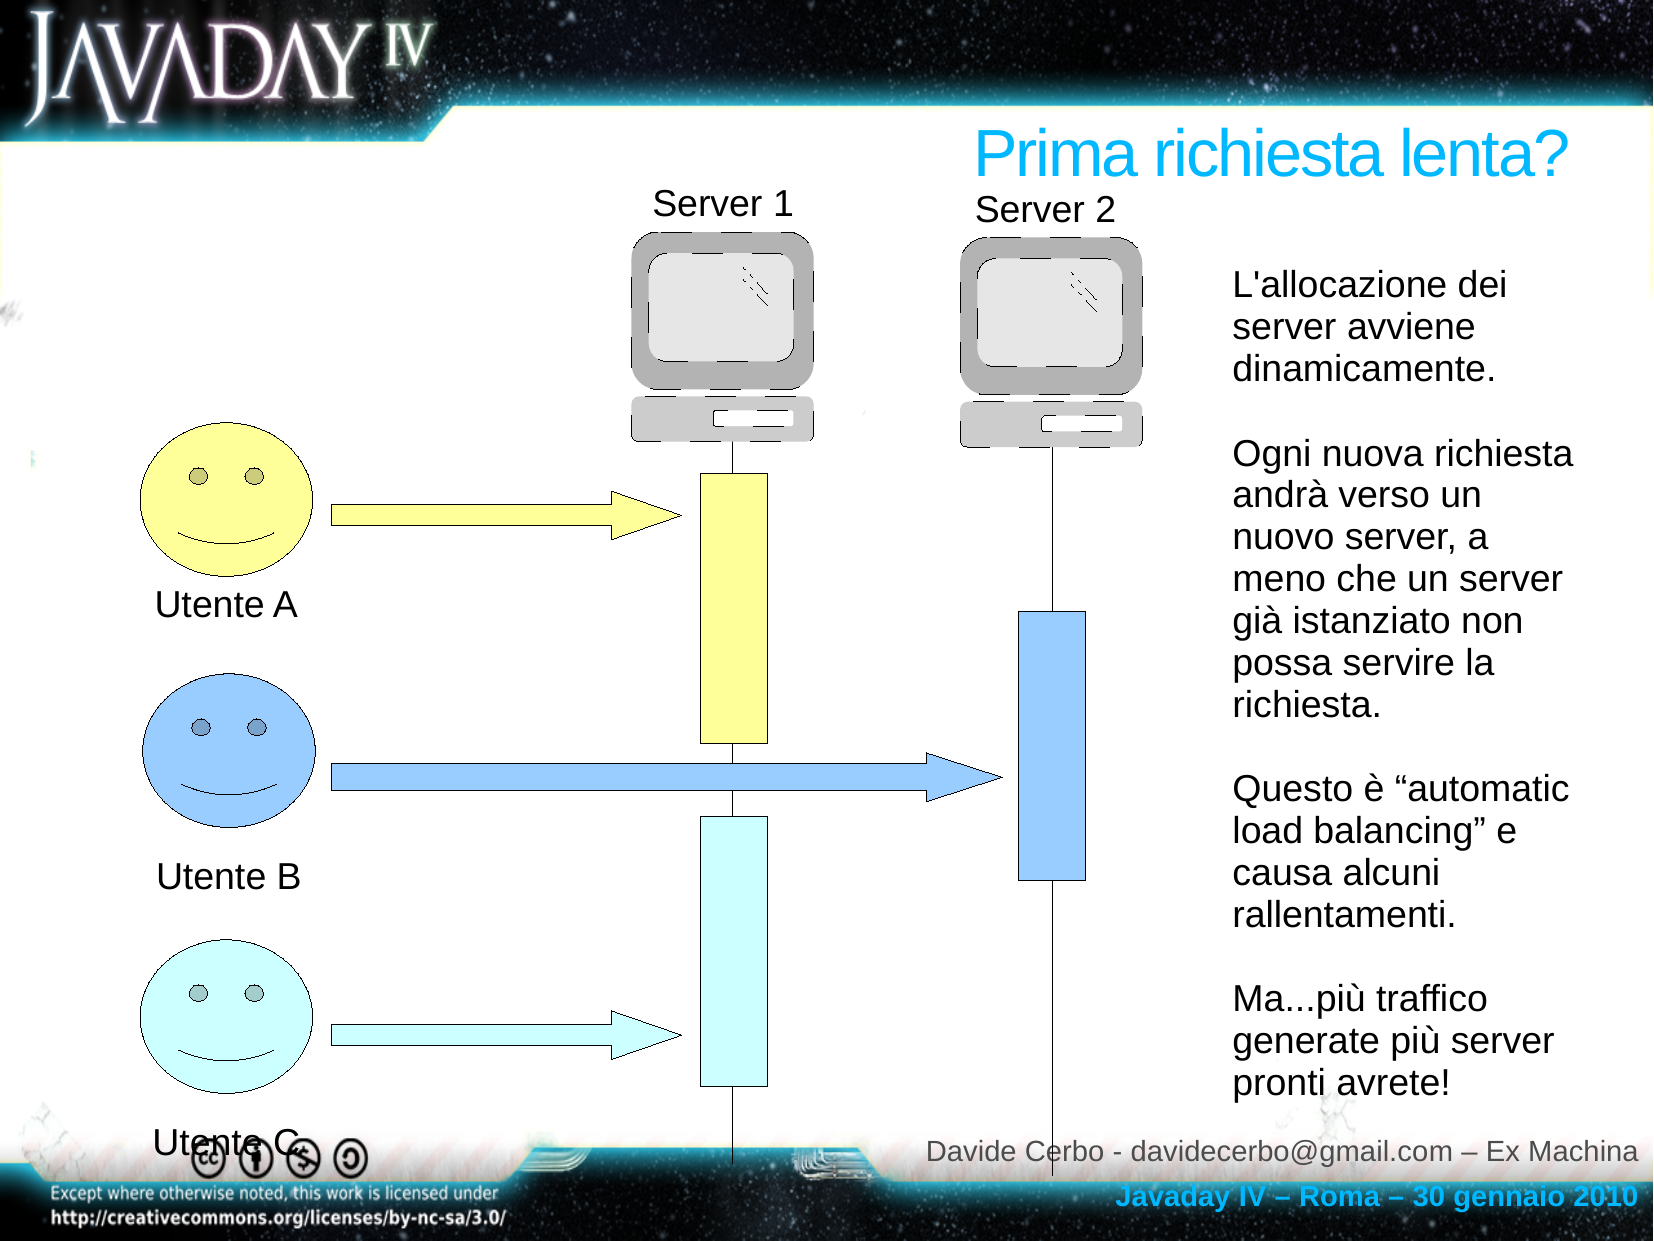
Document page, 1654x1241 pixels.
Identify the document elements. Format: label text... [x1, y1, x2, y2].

text_box [631, 232, 814, 390]
text_box [331, 752, 1003, 802]
text_box Utente B [142, 673, 316, 828]
text_box [631, 396, 814, 442]
picture [0, 0, 1653, 1241]
text_box [700, 816, 768, 1087]
text_box Utente C [140, 939, 313, 1094]
text_box [1018, 611, 1086, 881]
text_box [140, 422, 313, 577]
text_box L'allocazione dei server avviene dinamicamente. Ogni nuova richiesta andrà verso un nuovo server, a meno che un server già istanziato non possa servire la richiesta. Questo è “automatic load balancing” e causa alcuni rallentamenti. Ma...più traffico generate più server pronti avrete! [1217, 256, 1606, 1112]
title Prima richiesta lenta? [82, 49, 1571, 257]
text_box [960, 238, 1143, 395]
text_box Server 2 [960, 180, 1132, 238]
text_box [700, 473, 768, 744]
text_box [960, 401, 1143, 448]
text_box Server 1 [637, 175, 809, 232]
text_box [331, 1010, 682, 1060]
text_box [331, 491, 682, 540]
